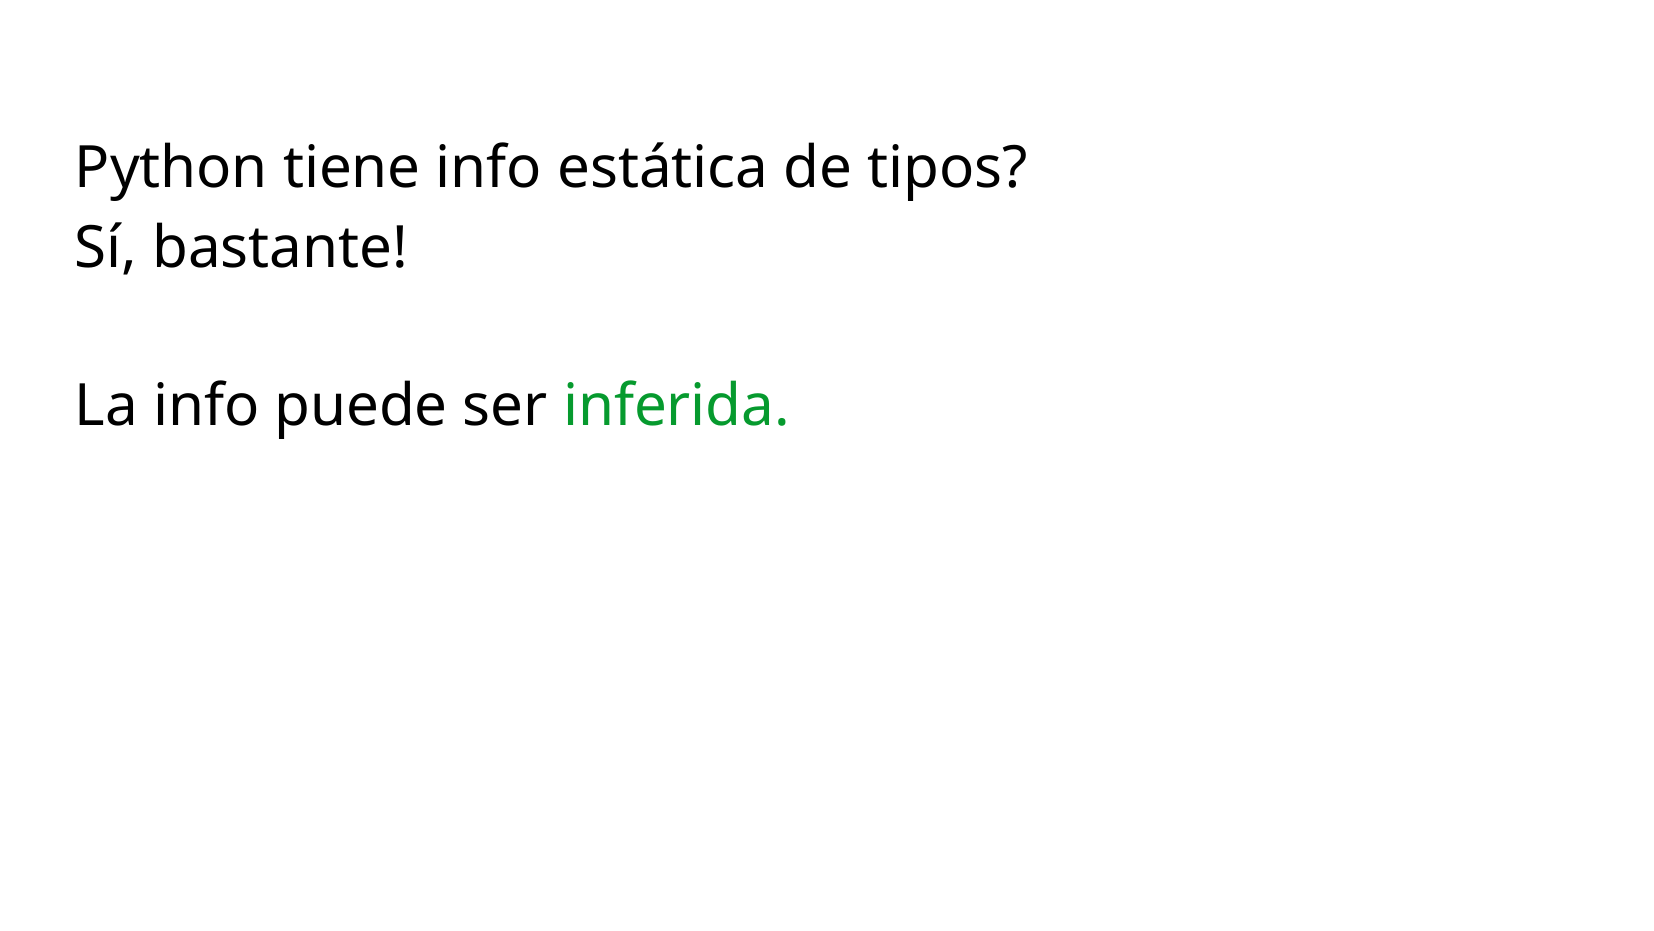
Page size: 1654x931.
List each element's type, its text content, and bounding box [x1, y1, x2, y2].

text_box Python tiene info estática de tipos? Sí, bastante! La info puede ser inferida. [60, 118, 1606, 794]
